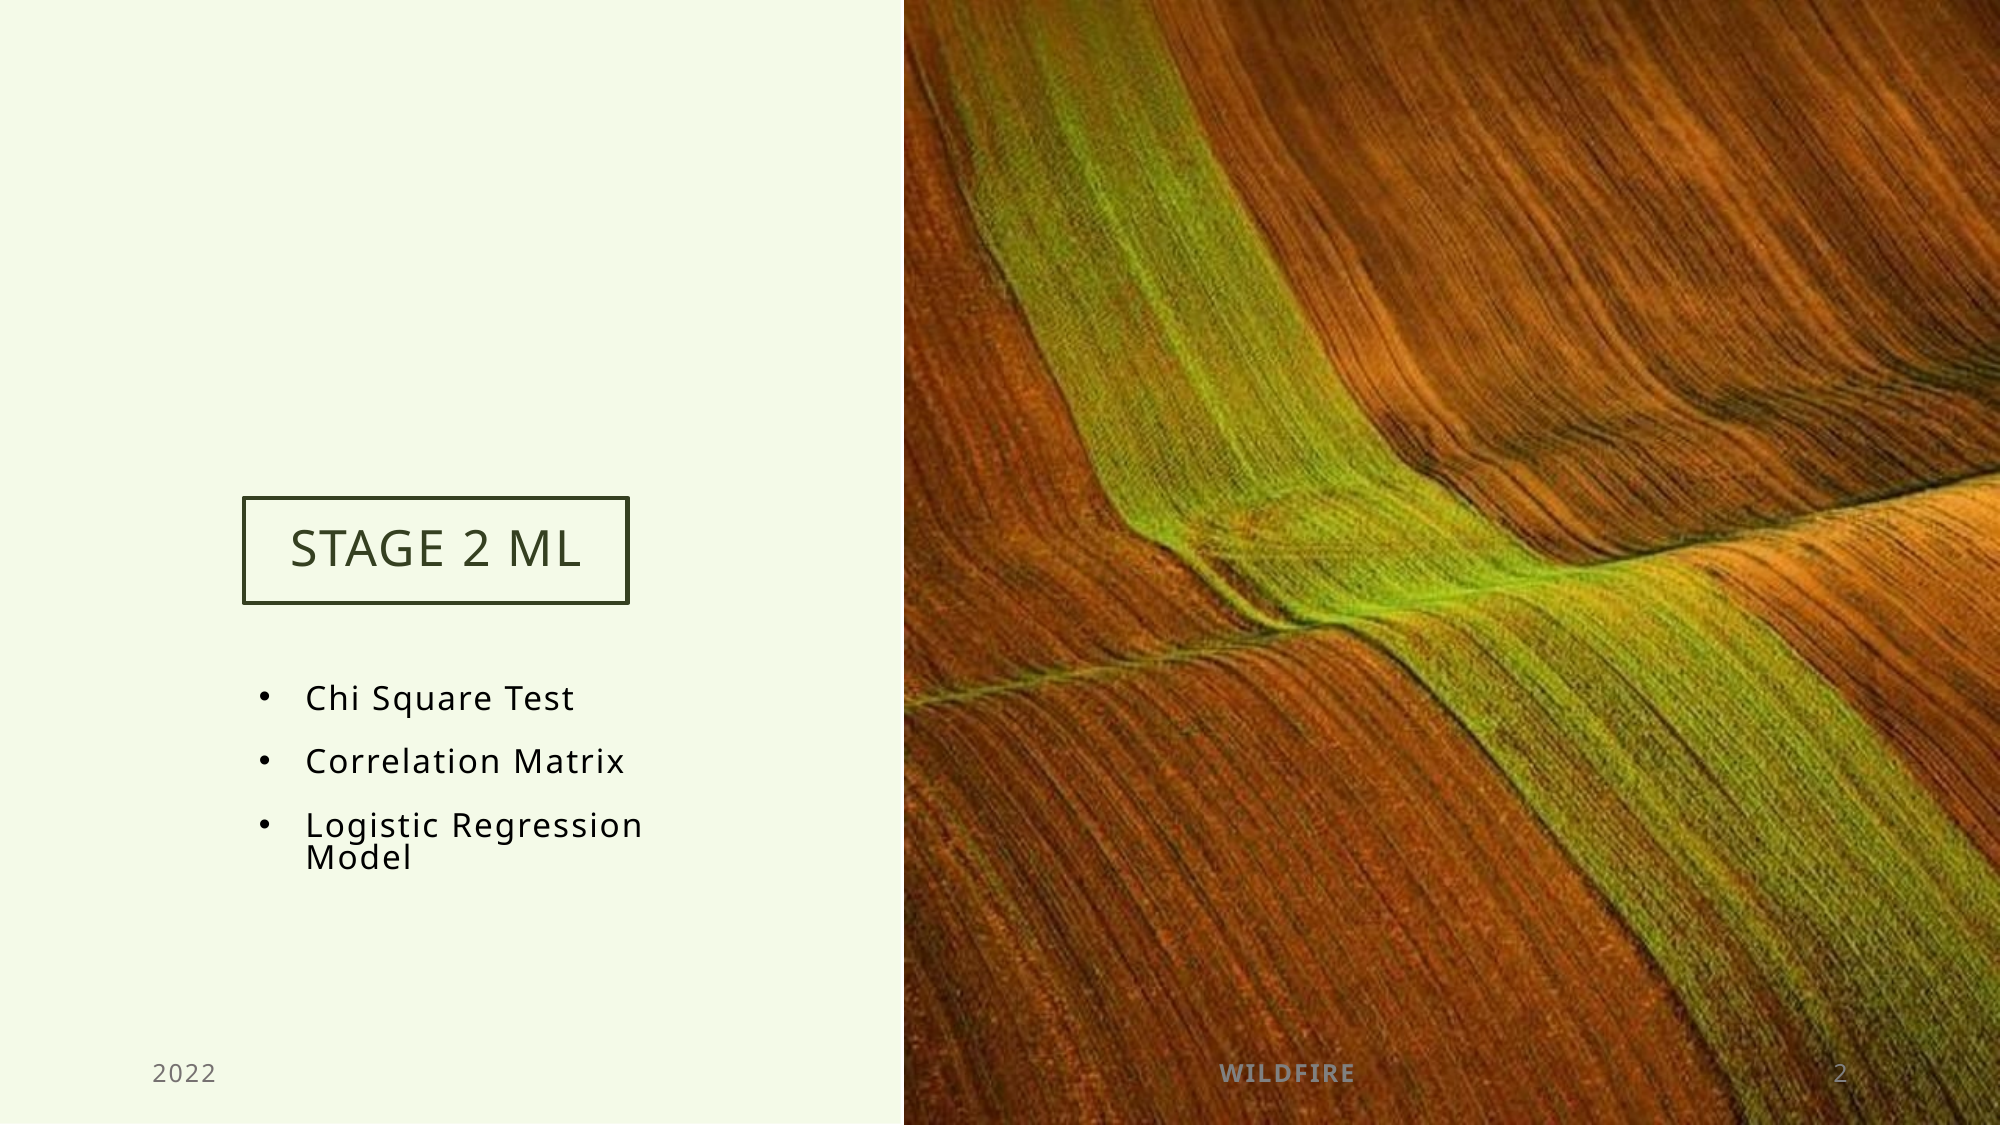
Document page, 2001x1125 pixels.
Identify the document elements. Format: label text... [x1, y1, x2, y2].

title Stage 2 ML [243, 497, 628, 603]
picture [904, 0, 2000, 1125]
slide_number 2022 [137, 1042, 588, 1103]
slide_number 2 [1606, 1042, 1863, 1103]
list Chi Square Test Correlation Matrix Logistic Regression Model [243, 677, 717, 971]
footer wildfire [1061, 1042, 1512, 1103]
